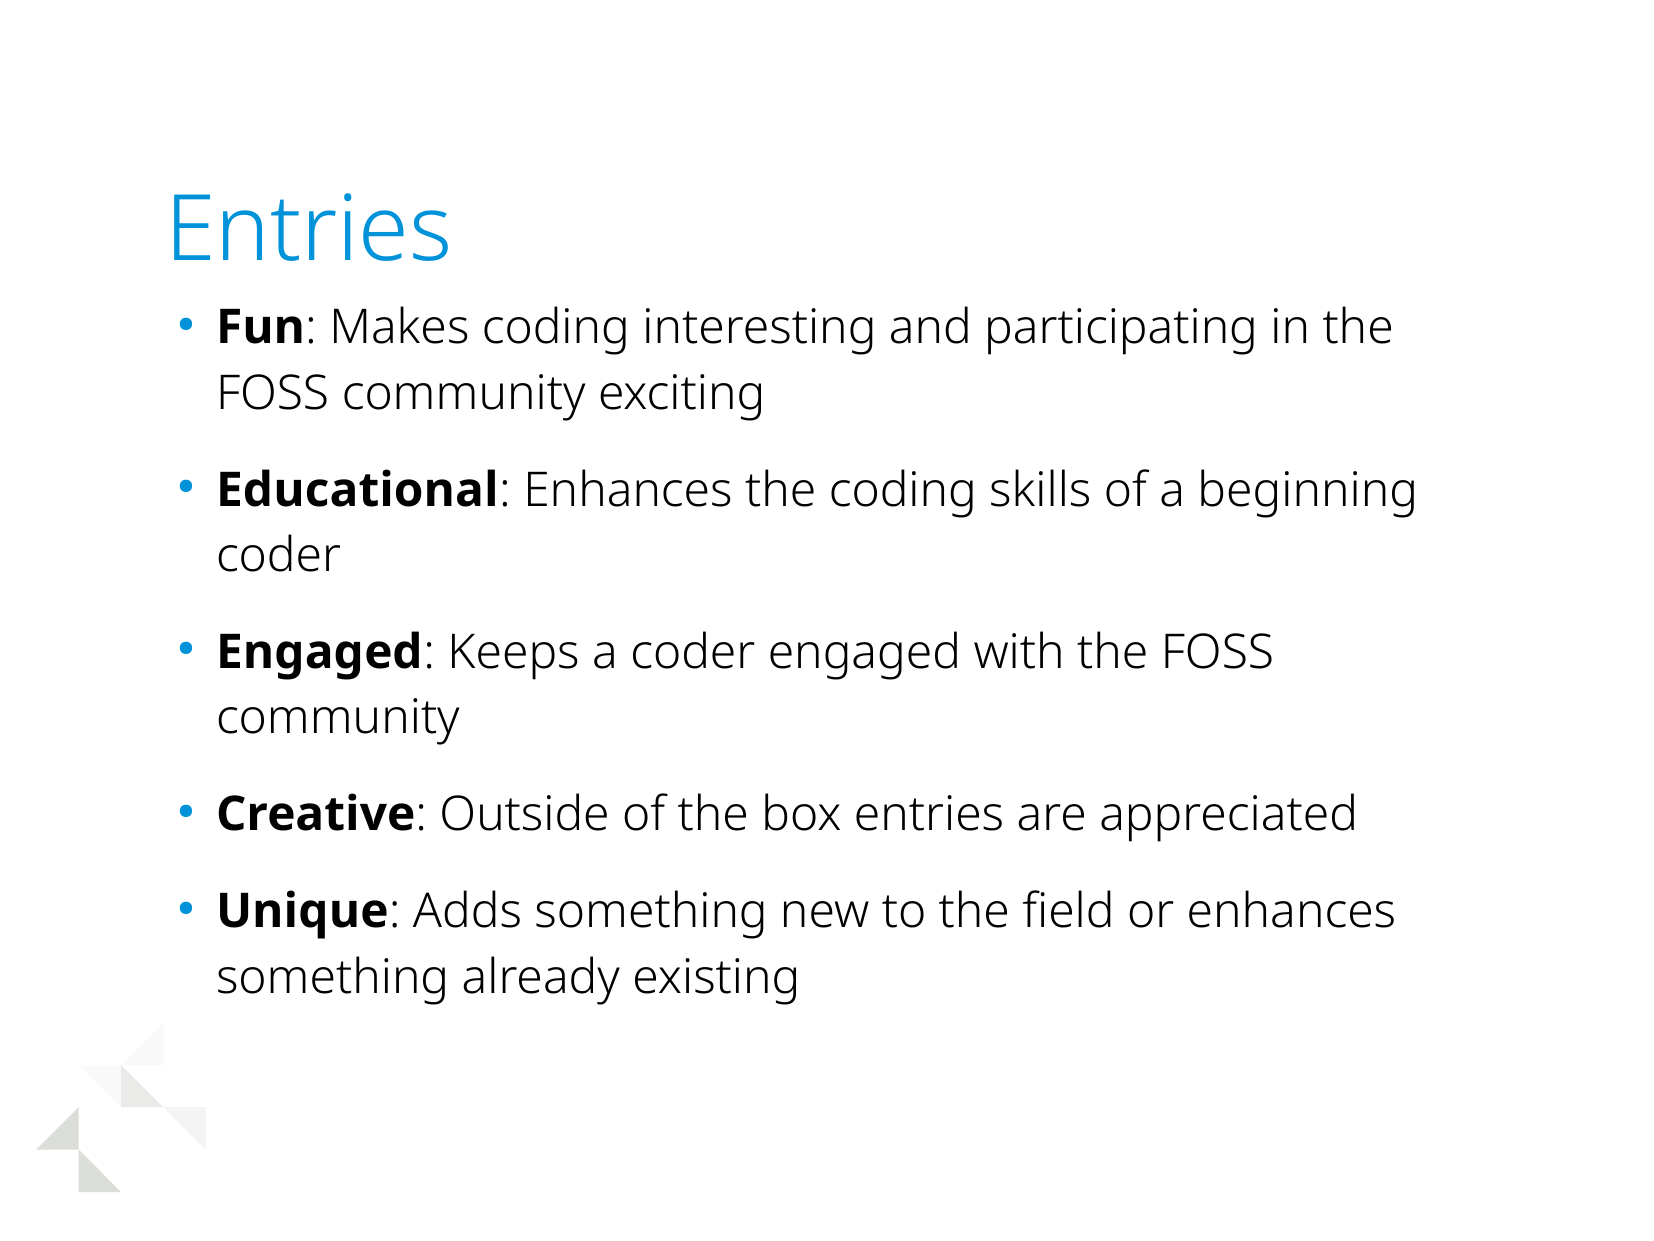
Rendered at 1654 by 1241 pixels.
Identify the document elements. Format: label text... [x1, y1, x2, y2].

list Fun: Makes coding interesting and participating in the FOSS community exciting Educational: Enhances the coding skills of a beginning coder Engaged: Keeps a coder engaged with the FOSS community Creative: Outside of the box entries are appreciated Unique: Adds something new to the field or enhances something already existing [165, 316, 1486, 1010]
list Entries [165, 135, 1486, 316]
